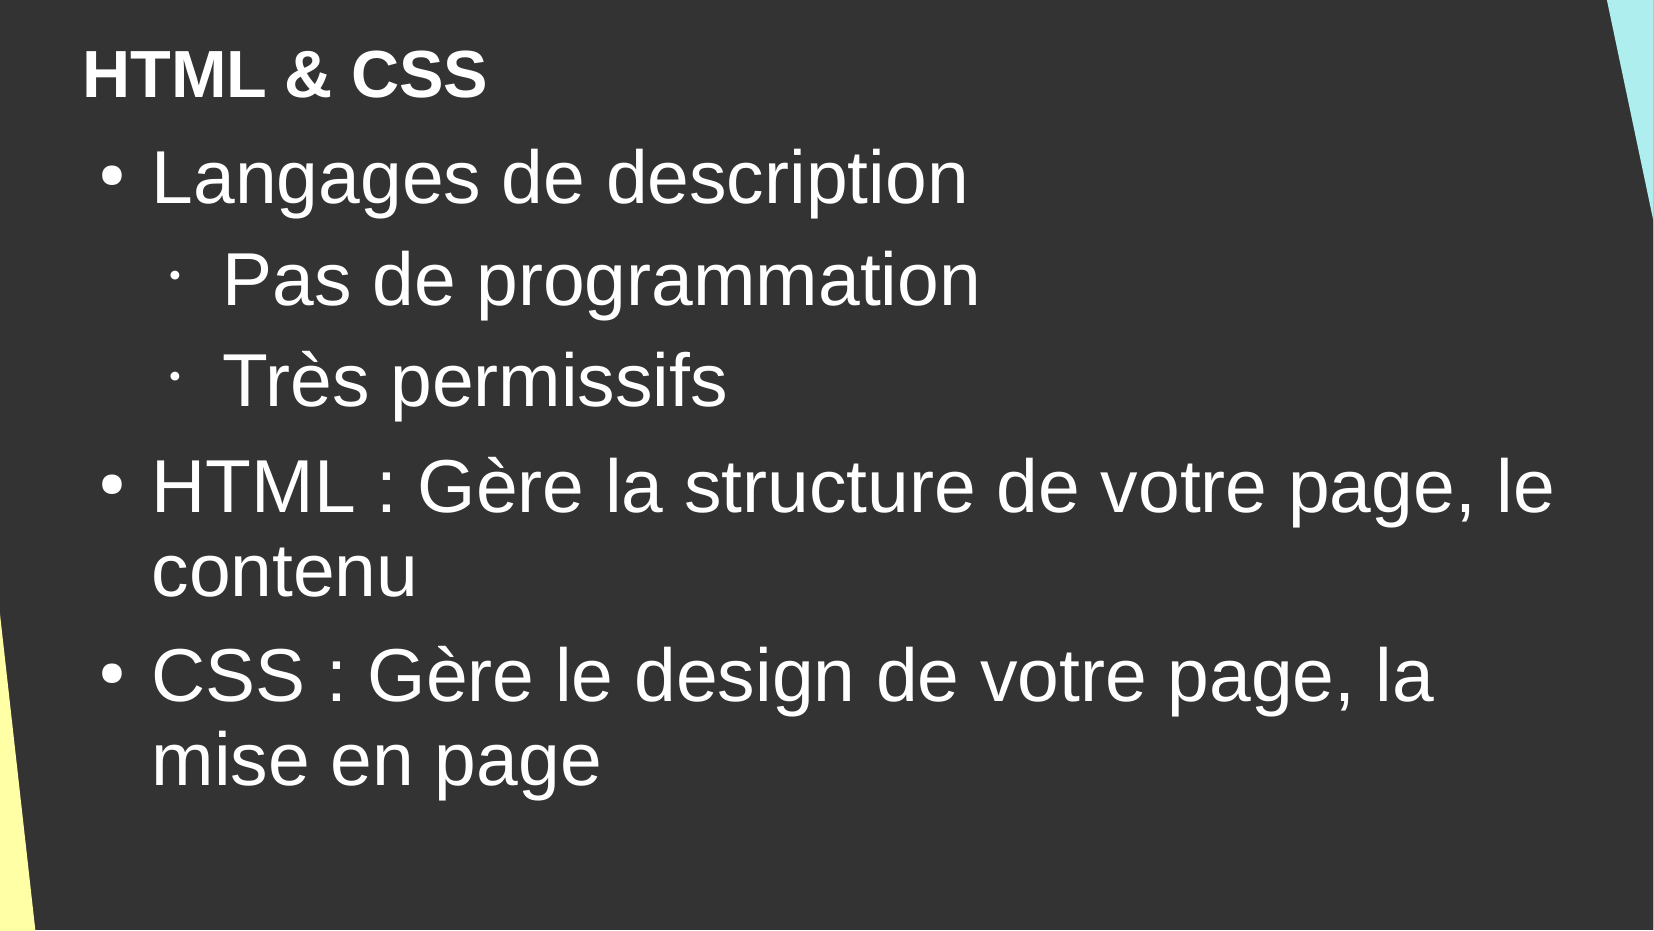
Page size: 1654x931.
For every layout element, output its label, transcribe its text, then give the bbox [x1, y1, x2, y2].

list Langages de description Pas de programmation Très permissifs HTML : Gère la structure de votre page, le contenu CSS : Gère le design de votre page, la mise en page [80, 135, 1569, 827]
text_box [0, 614, 36, 931]
title HTML & CSS [82, 36, 1571, 114]
text_box [1606, 0, 1654, 224]
